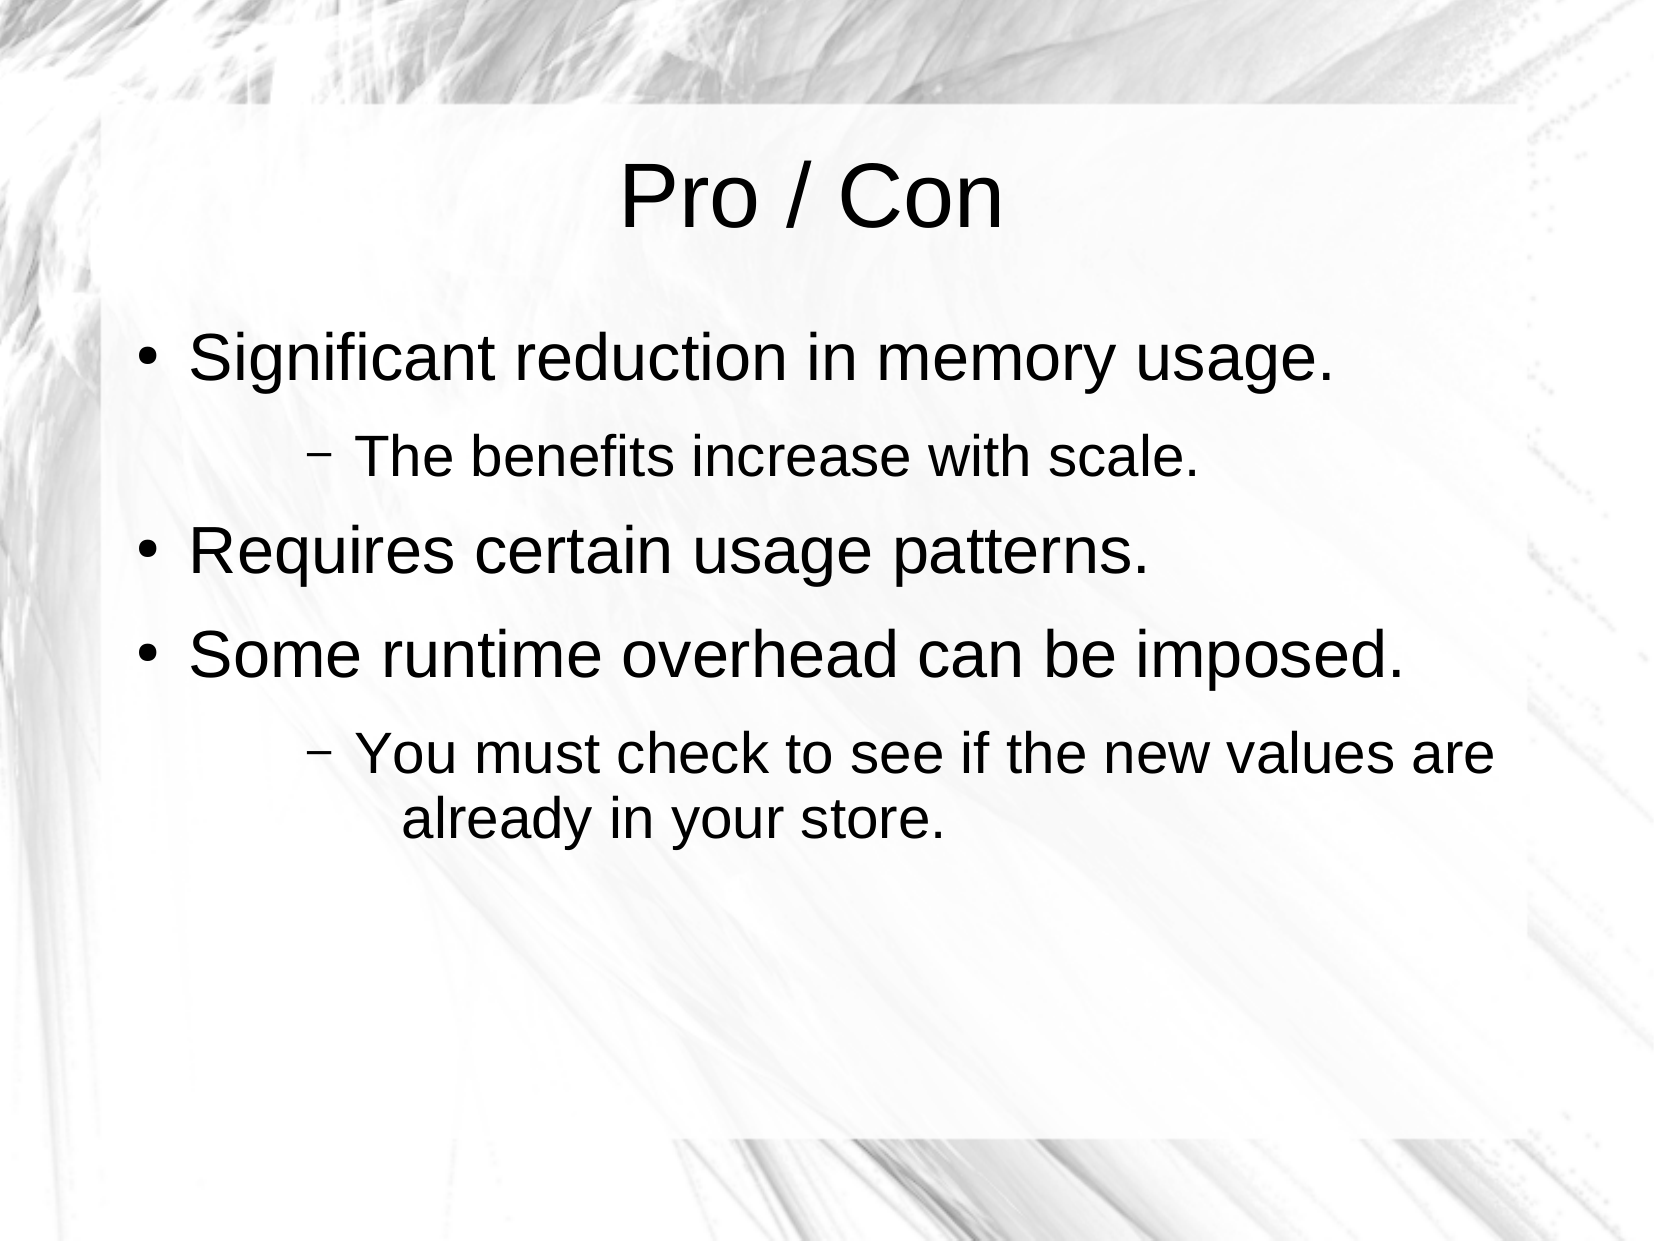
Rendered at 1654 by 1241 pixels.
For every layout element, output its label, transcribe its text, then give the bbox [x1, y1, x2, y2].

picture [0, 0, 1654, 1241]
title Pro / Con [118, 112, 1506, 281]
list Significant reduction in memory usage. The benefits increase with scale. Requires certain usage patterns. Some runtime overhead can be imposed. You must check to see if the new values are already in your store. [118, 319, 1571, 1139]
